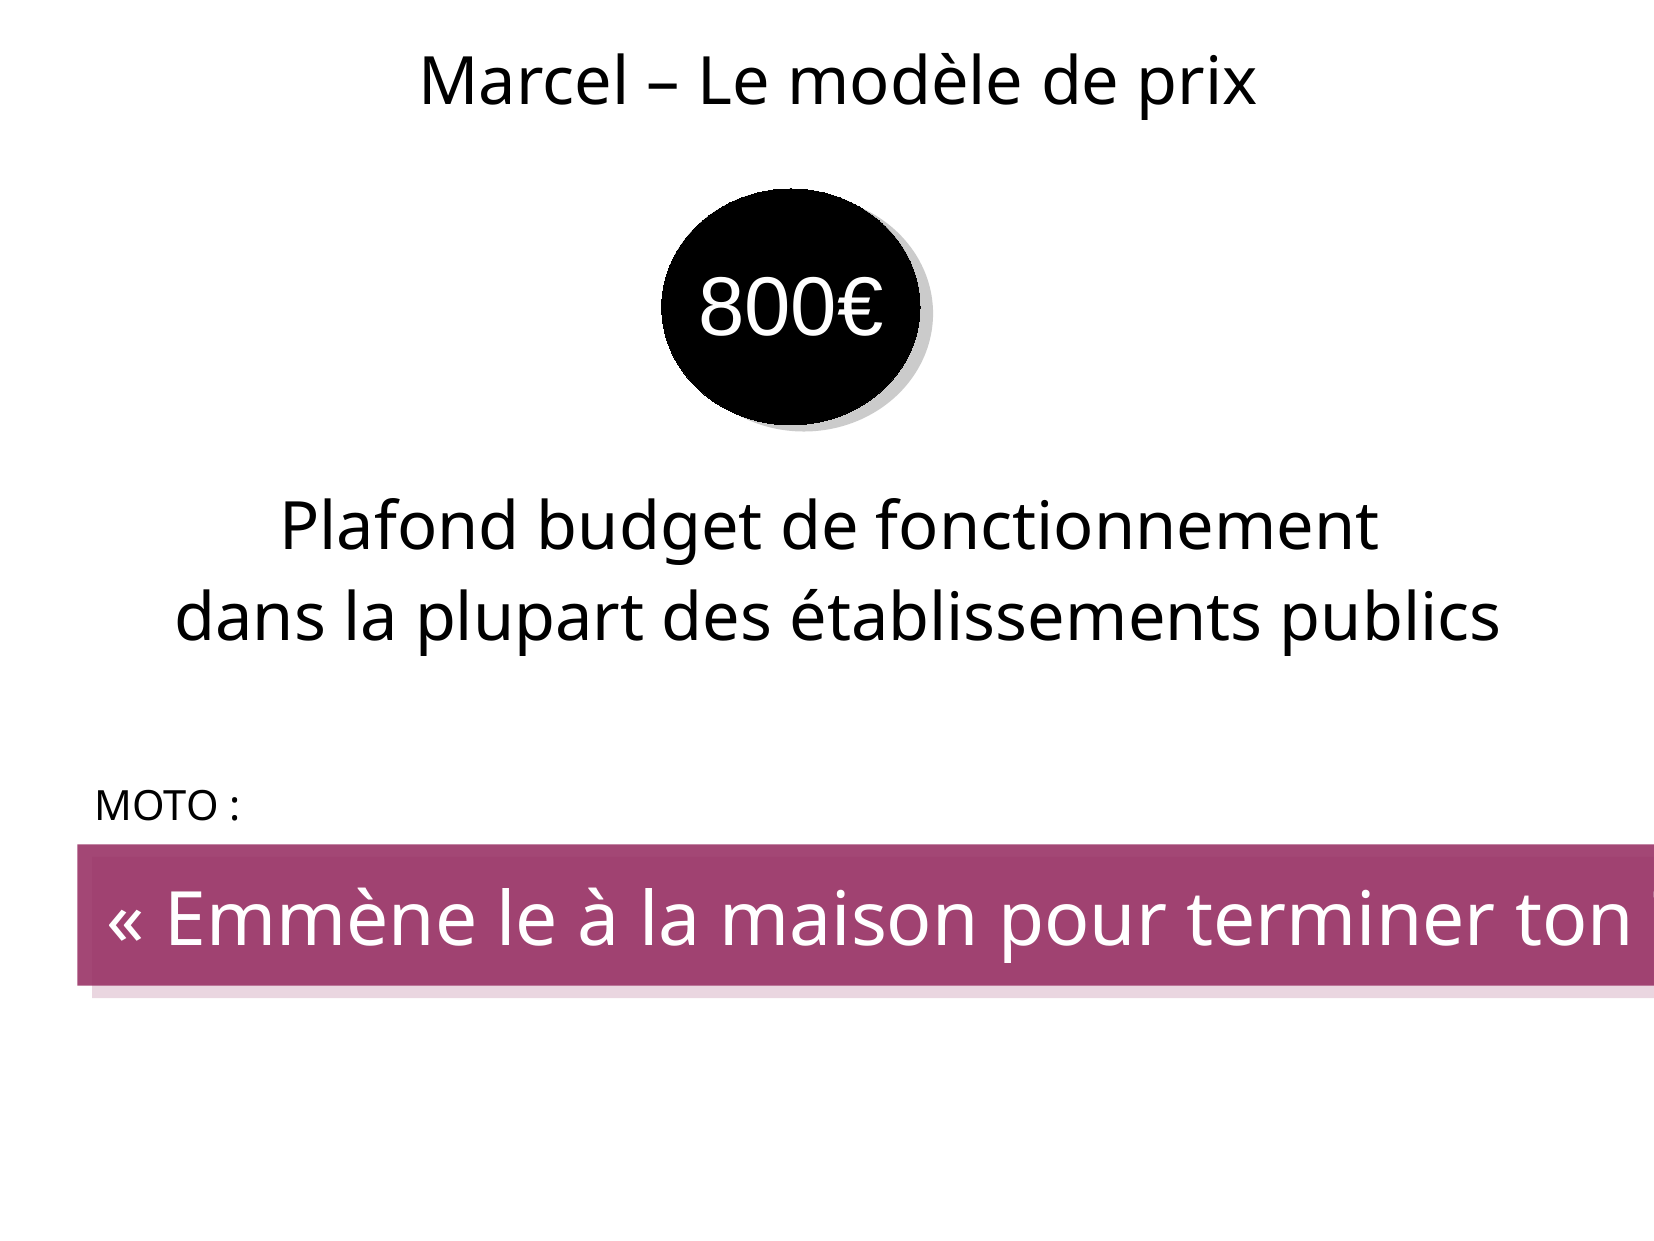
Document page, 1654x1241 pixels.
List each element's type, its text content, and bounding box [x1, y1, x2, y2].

title MOTO : [94, 763, 1583, 845]
title Plafond budget de fonctionnement dans la plupart des établissements publics [94, 482, 1583, 656]
text_box [77, 844, 1654, 999]
text_box [738, 209, 934, 432]
text_box 800€ [661, 188, 921, 425]
text_box « Emmène le à la maison pour terminer ton TP » [92, 857, 1654, 980]
title Marcel – Le modèle de prix [94, 35, 1583, 123]
